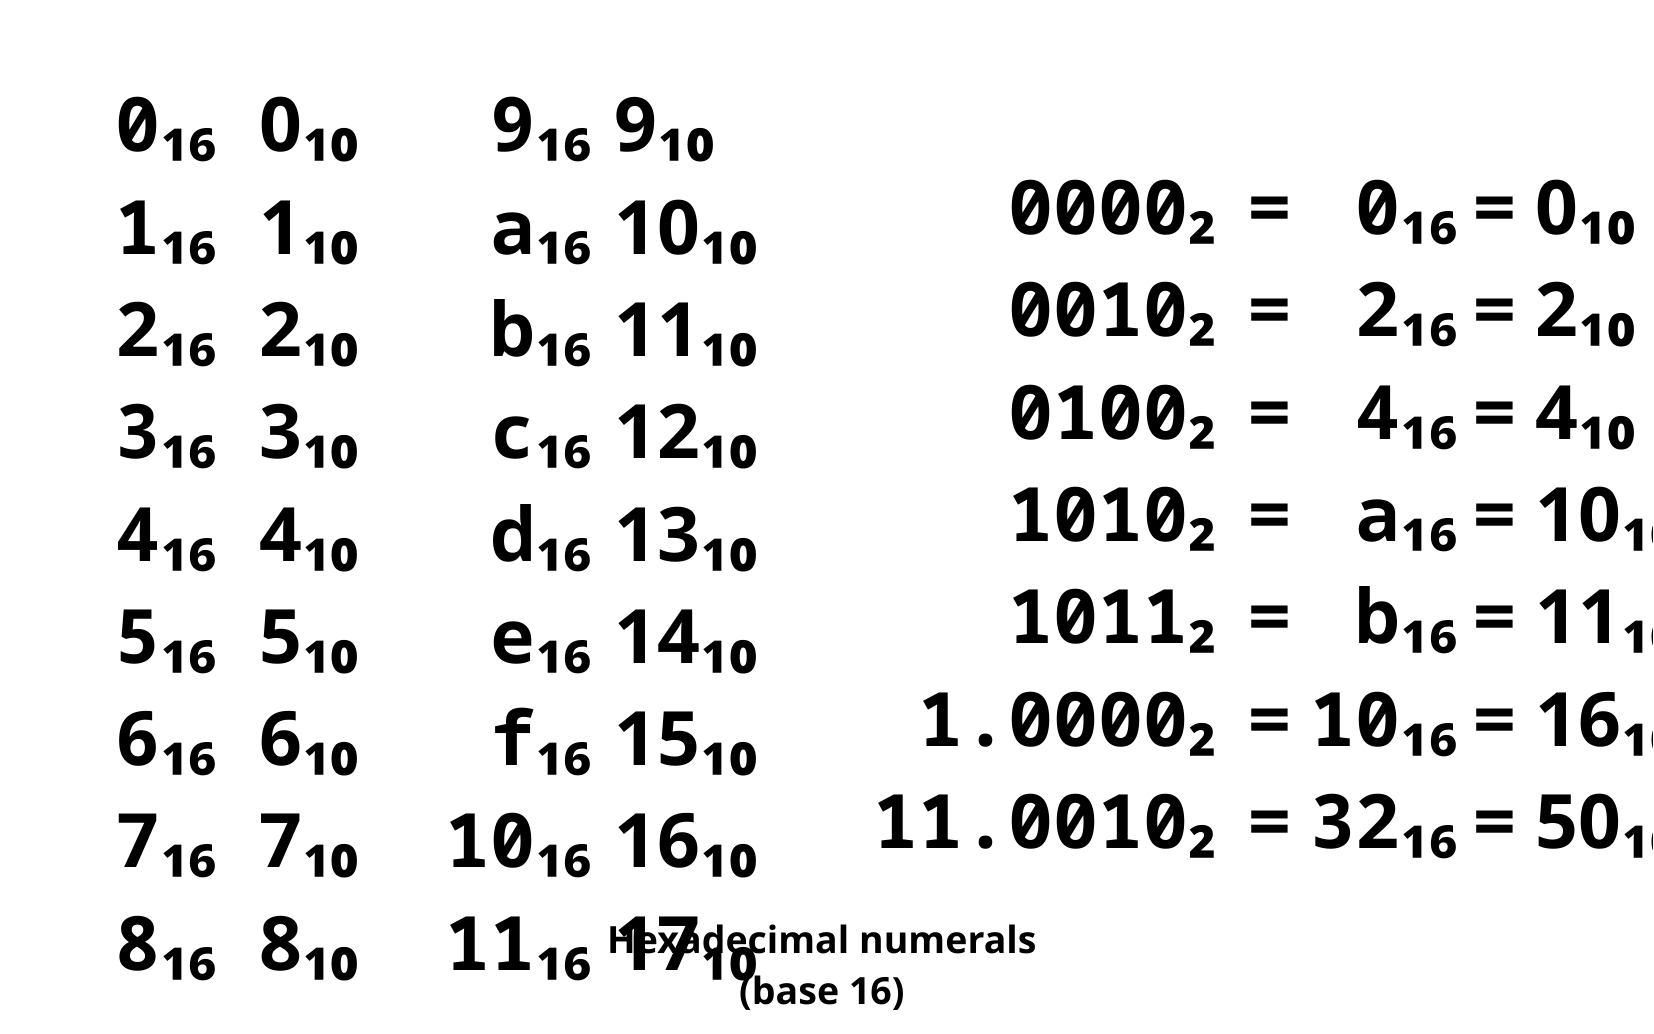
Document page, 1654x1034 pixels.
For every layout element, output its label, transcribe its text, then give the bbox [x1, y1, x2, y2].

text_box 0₁₆ 0₁₀ 9₁₆ 9₁₀ 1₁₆ 1₁₀ a₁₆ 10₁₀ 2₁₆ 2₁₀ b₁₆ 11₁₀ 3₁₆ 3₁₀ c₁₆ 12₁₀ 4₁₆ 4₁₀ d₁₆ 13₁₀ 5₁₆ 5₁₀ e₁₆ 14₁₀ 6₁₆ 6₁₀ f₁₆ 15₁₀ 7₁₆ 7₁₀ 10₁₆ 16₁₀ 8₁₆ 8₁₀ 11₁₆ 17₁₀ [55, 64, 775, 897]
text_box Hexadecimal numerals (base 16) [597, 905, 1047, 1005]
text_box 0000₂ = 0₁₆ = 0₁₀ 0010₂ = 2₁₆ = 2₁₀ 0100₂ = 4₁₆ = 4₁₀ 1010₂ = a₁₆ = 10₁₀ 1011₂ = b₁₆ = 11₁₀ 1.0000₂ = 10₁₆ = 16₁₀ 11.0010₂ = 32₁₆ = 50₁₀ [858, 146, 1641, 888]
